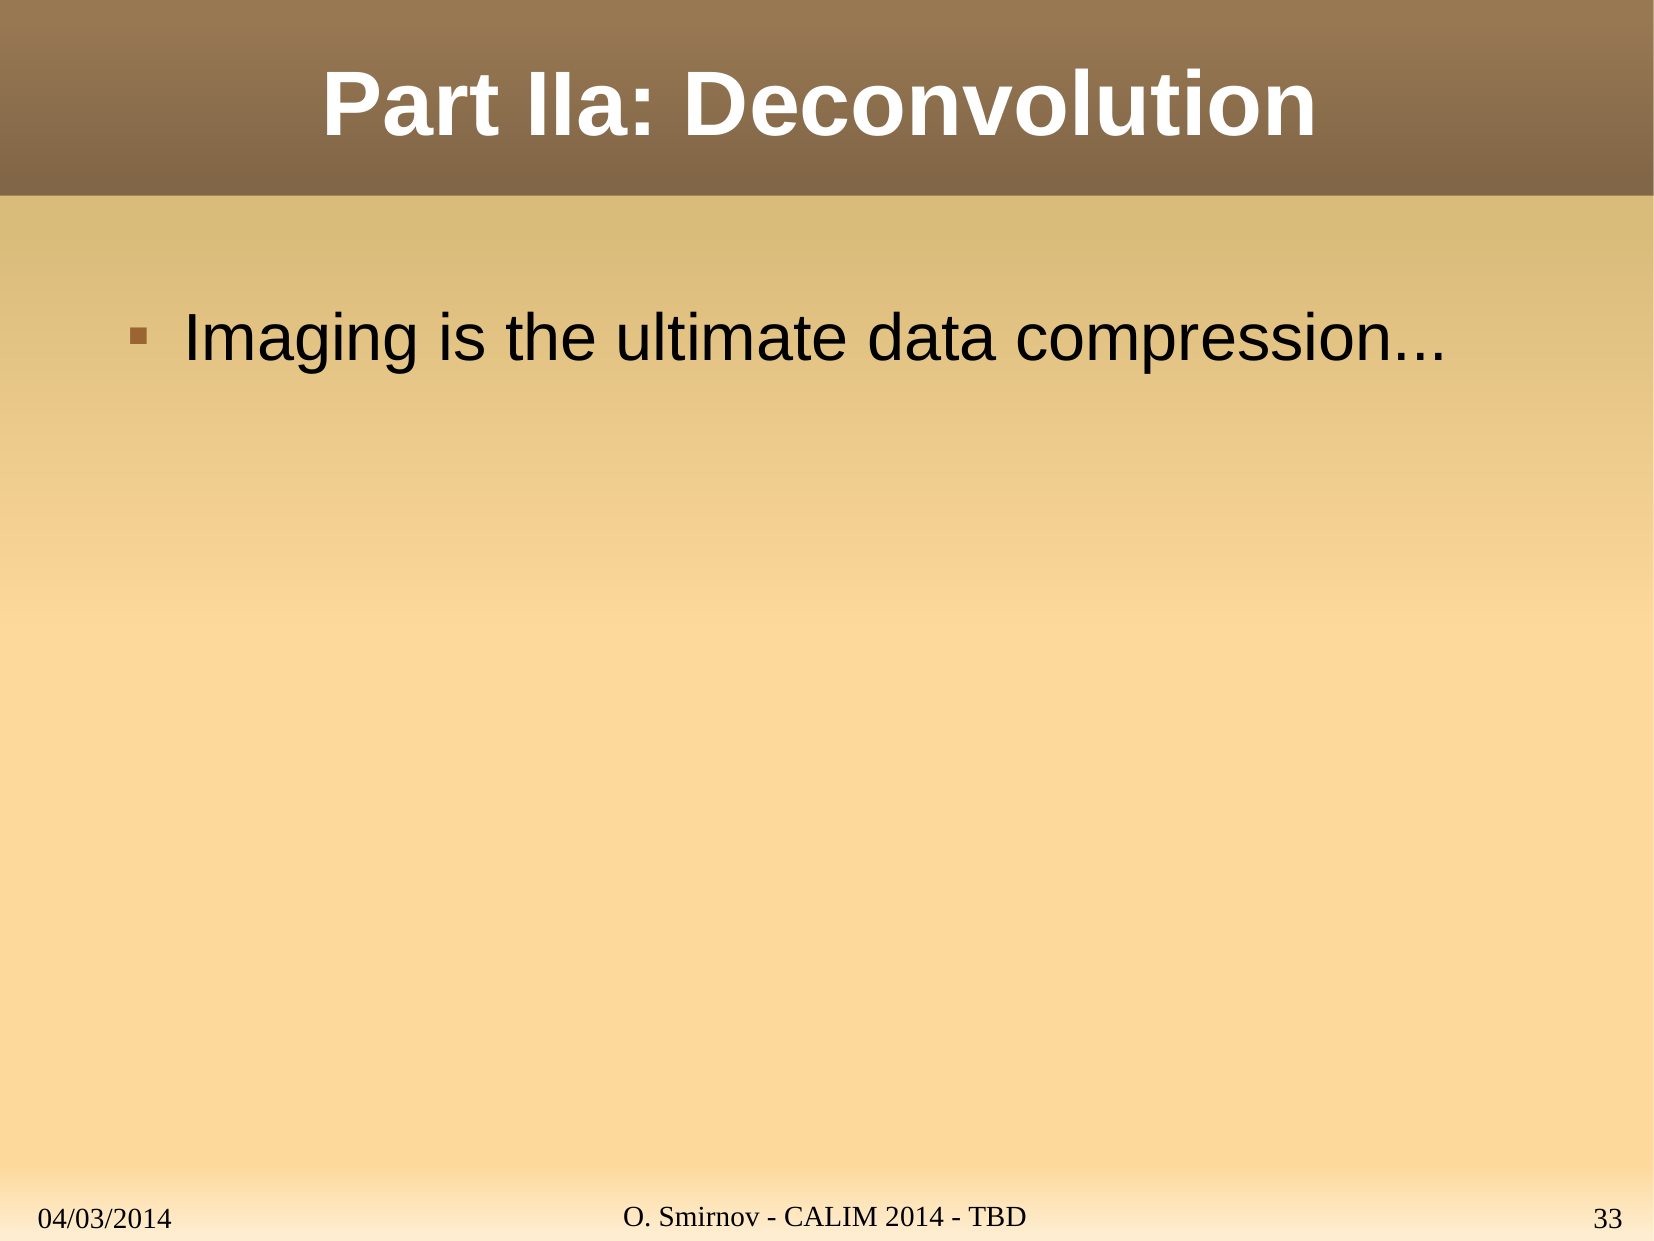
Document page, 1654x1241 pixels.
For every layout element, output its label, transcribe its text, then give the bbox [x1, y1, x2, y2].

list Imaging is the ultimate data compression... [112, 300, 1601, 1119]
picture [0, 0, 1654, 1241]
title Part IIa: Deconvolution [76, 0, 1565, 208]
